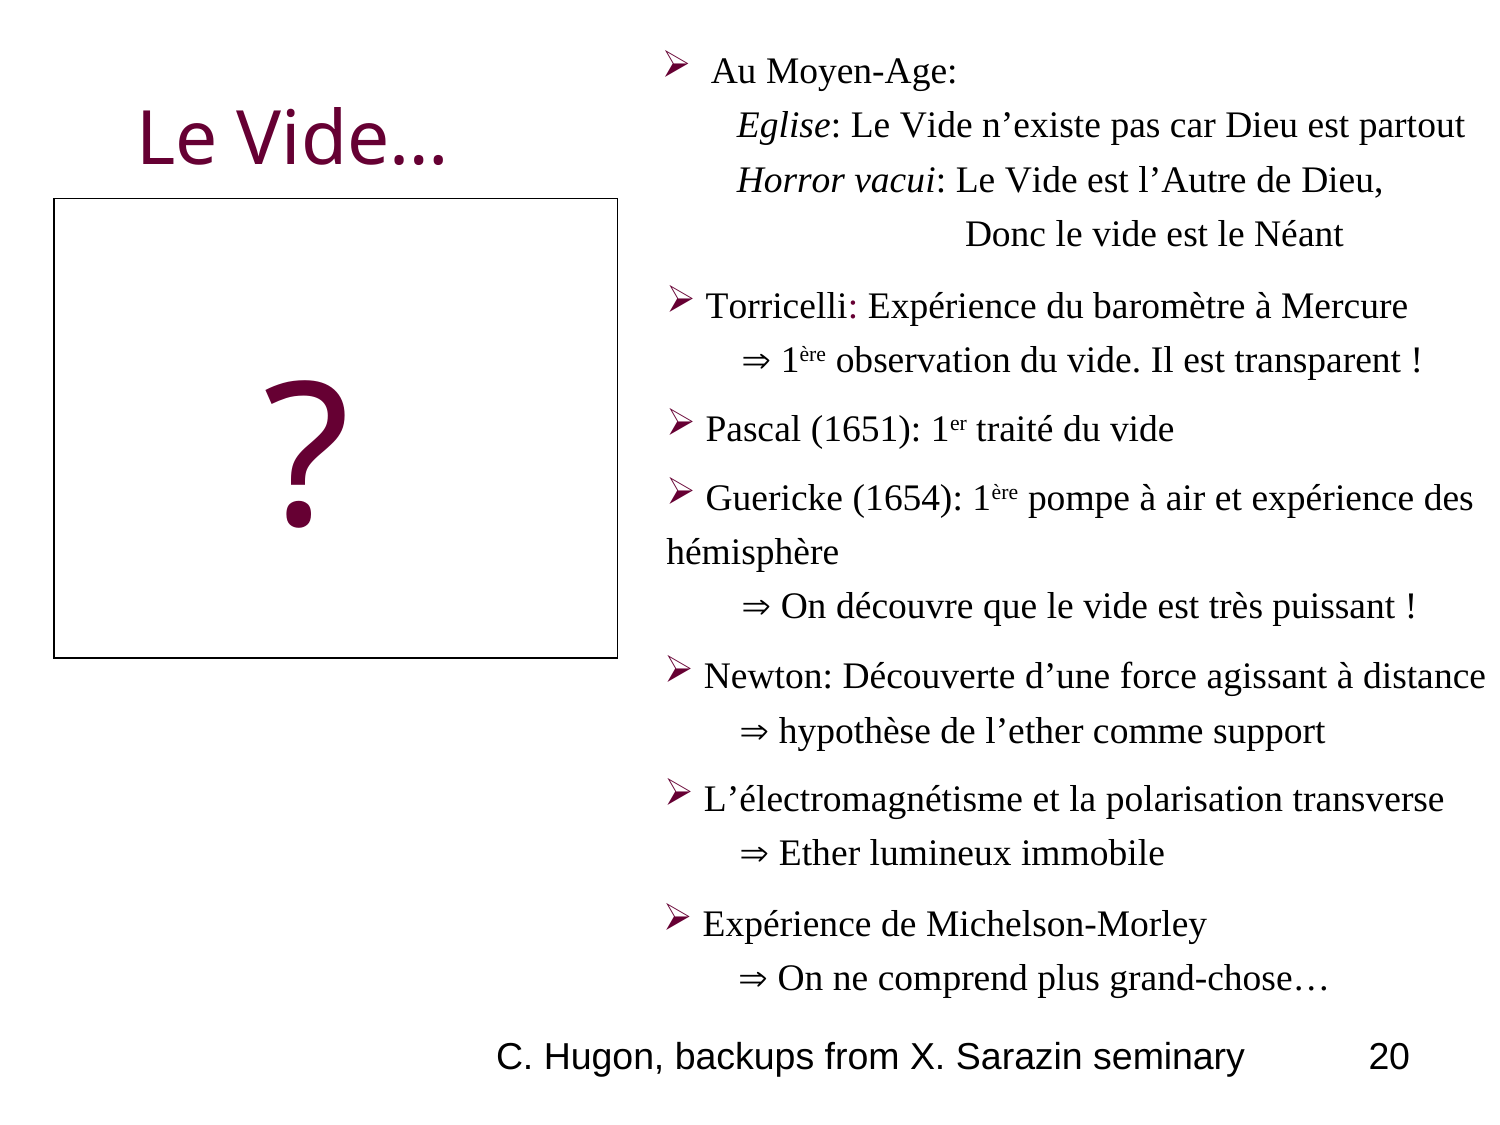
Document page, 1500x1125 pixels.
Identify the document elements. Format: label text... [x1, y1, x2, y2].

text_box Torricelli: Expérience du baromètre à Mercure  1ère observation du vide. Il est transparent ! Pascal (1651): 1er traité du vide Guericke (1654): 1ère pompe à air et expérience des hémisphère  On découvre que le vide est très puissant ! [651, 264, 1500, 634]
text_box ? [248, 270, 365, 574]
text_box Le Vide… [121, 81, 465, 188]
text_box Au Moyen-Age: Eglise: Le Vide n’existe pas car Dieu est partout Horror vacui: Le Vide est l’Autre de Dieu, Donc le vide est le Néant [647, 29, 1500, 262]
text_box Expérience de Michelson-Morley  On ne comprend plus grand-chose… [648, 881, 1399, 1006]
text_box Newton: Découverte d’une force agissant à distance  hypothèse de l’ether comme support L’électromagnétisme et la polarisation transverse  Ether lumineux immobile [649, 634, 1500, 882]
